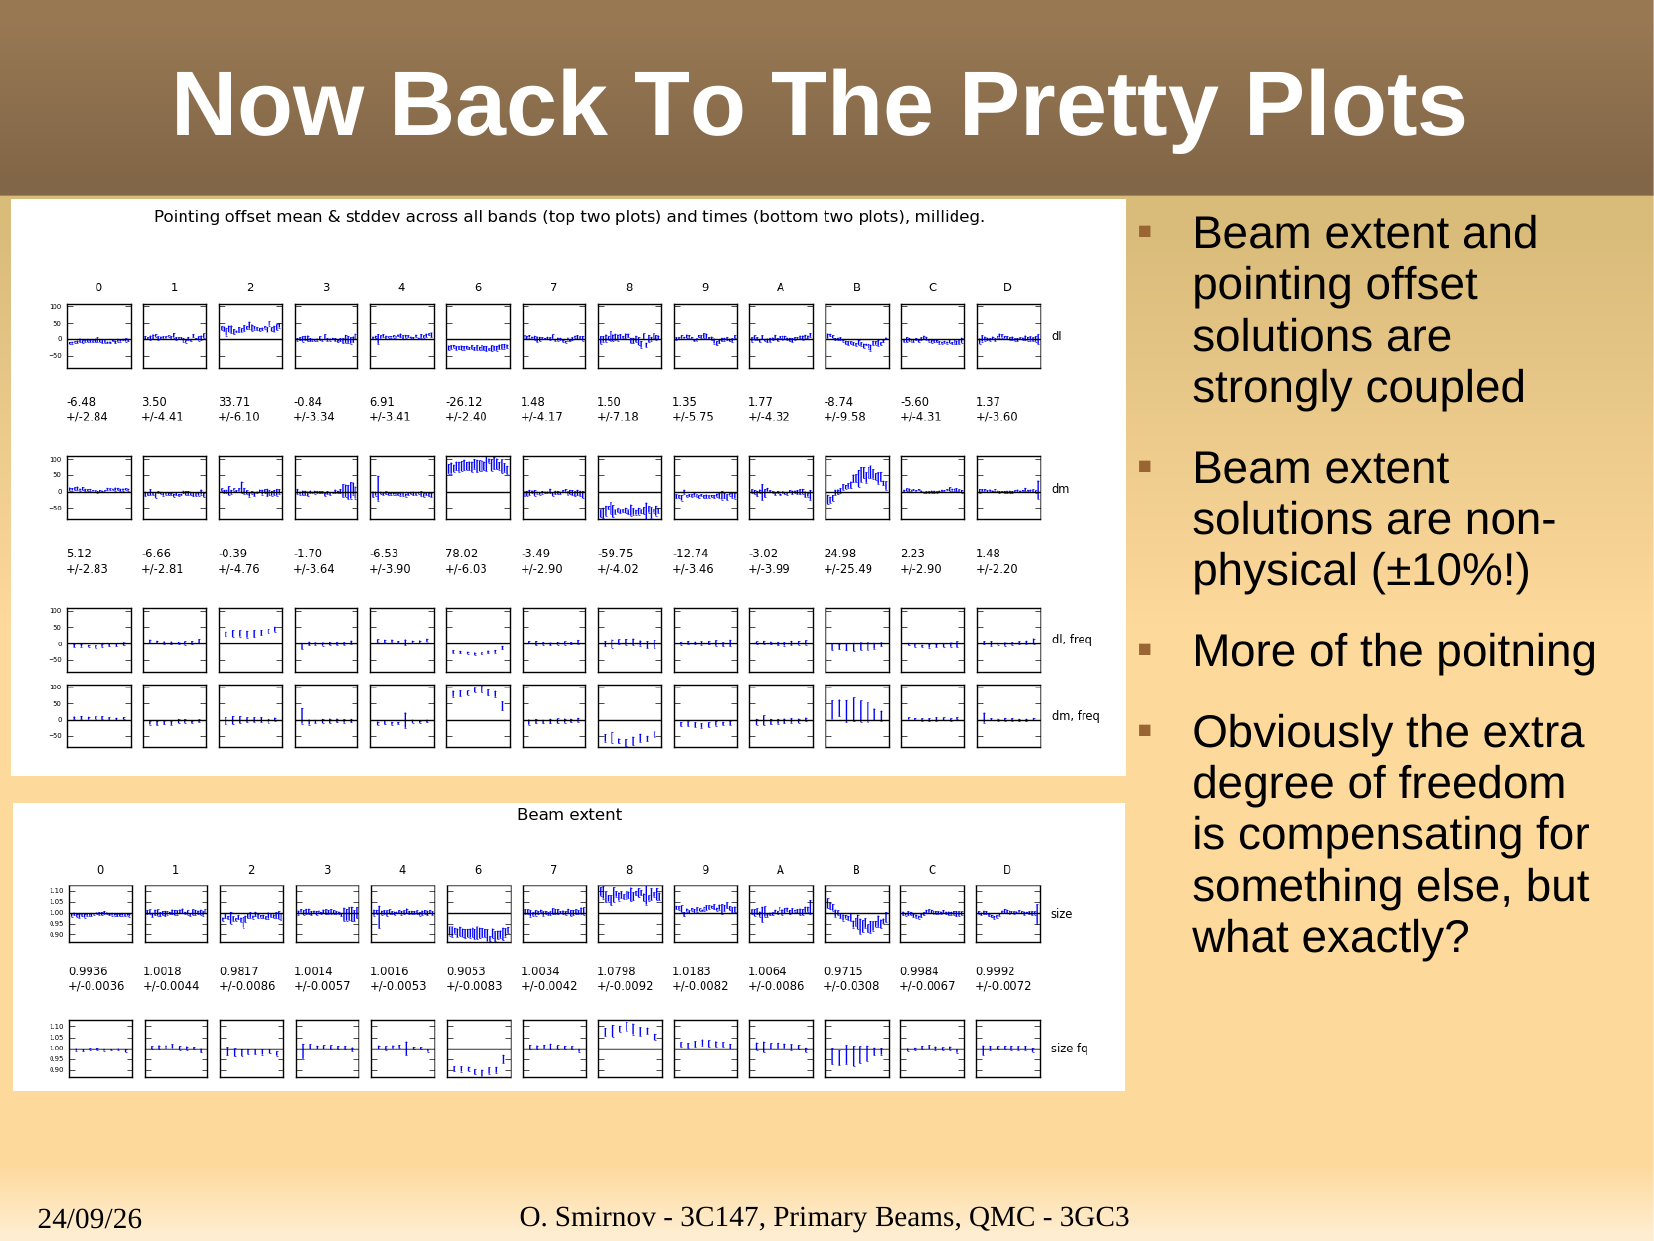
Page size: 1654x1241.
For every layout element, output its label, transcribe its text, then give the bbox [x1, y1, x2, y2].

picture [0, 0, 1654, 1241]
title Now Back To The Pretty Plots [76, 0, 1565, 207]
list Beam extent and pointing offset solutions are strongly coupled Beam extent solutions are non-physical (±10%!) More of the poitning Obviously the extra degree of freedom is compensating for something else, but what exactly? [1121, 207, 1601, 1104]
